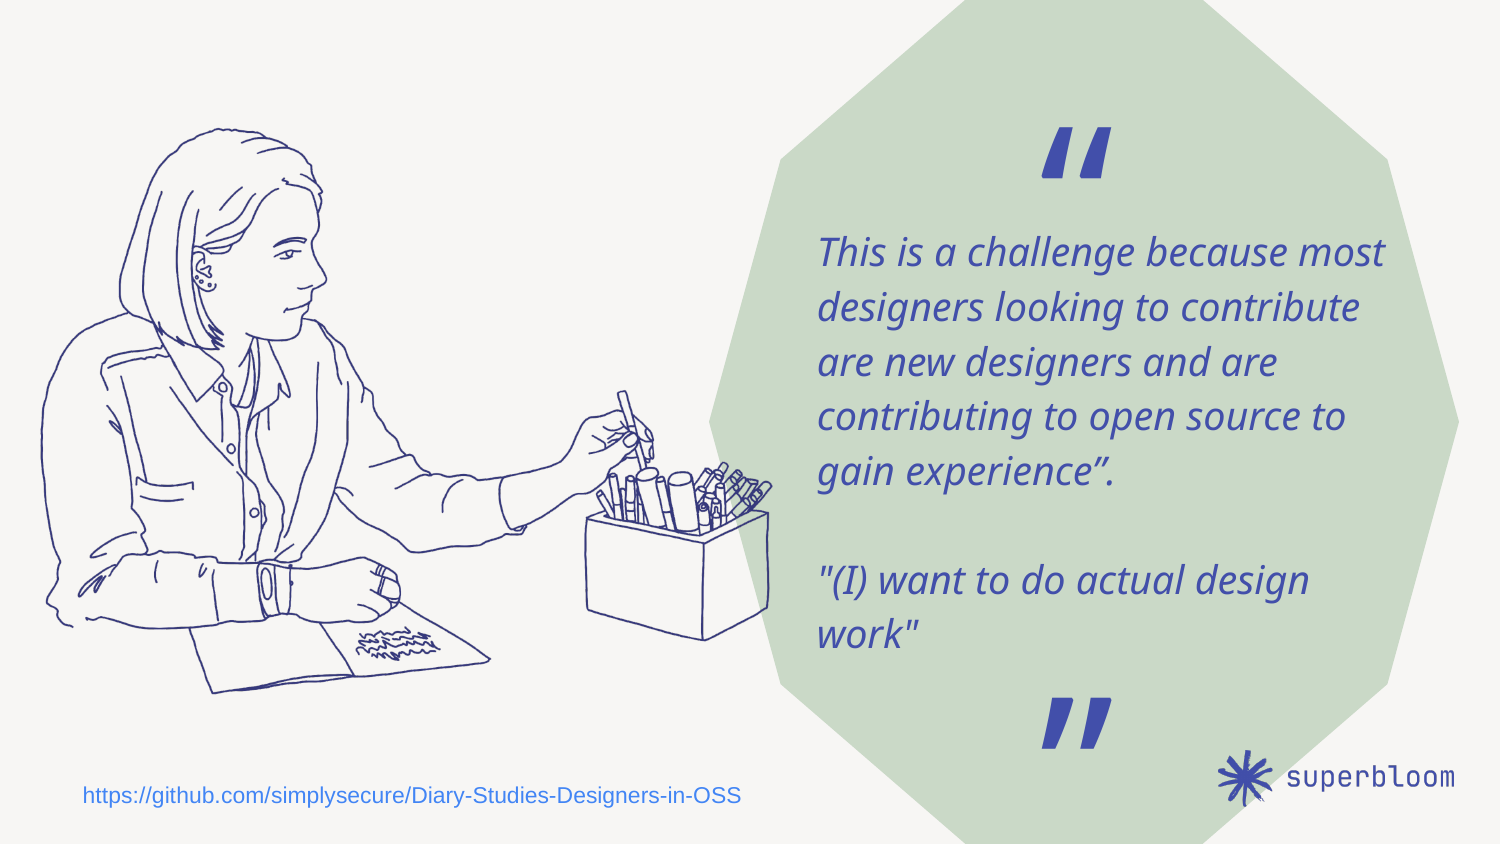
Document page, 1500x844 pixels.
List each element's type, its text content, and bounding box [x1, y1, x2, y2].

text_box This is a challenge because most designers looking to contribute are new designers and are contributing to open source to gain experience”. "(I) want to do actual design work" [801, 205, 1404, 781]
picture [0, 123, 802, 721]
text_box https://github.com/simplysecure/Diary-Studies-Designers-in-OSS [67, 765, 786, 824]
picture [1218, 750, 1454, 807]
